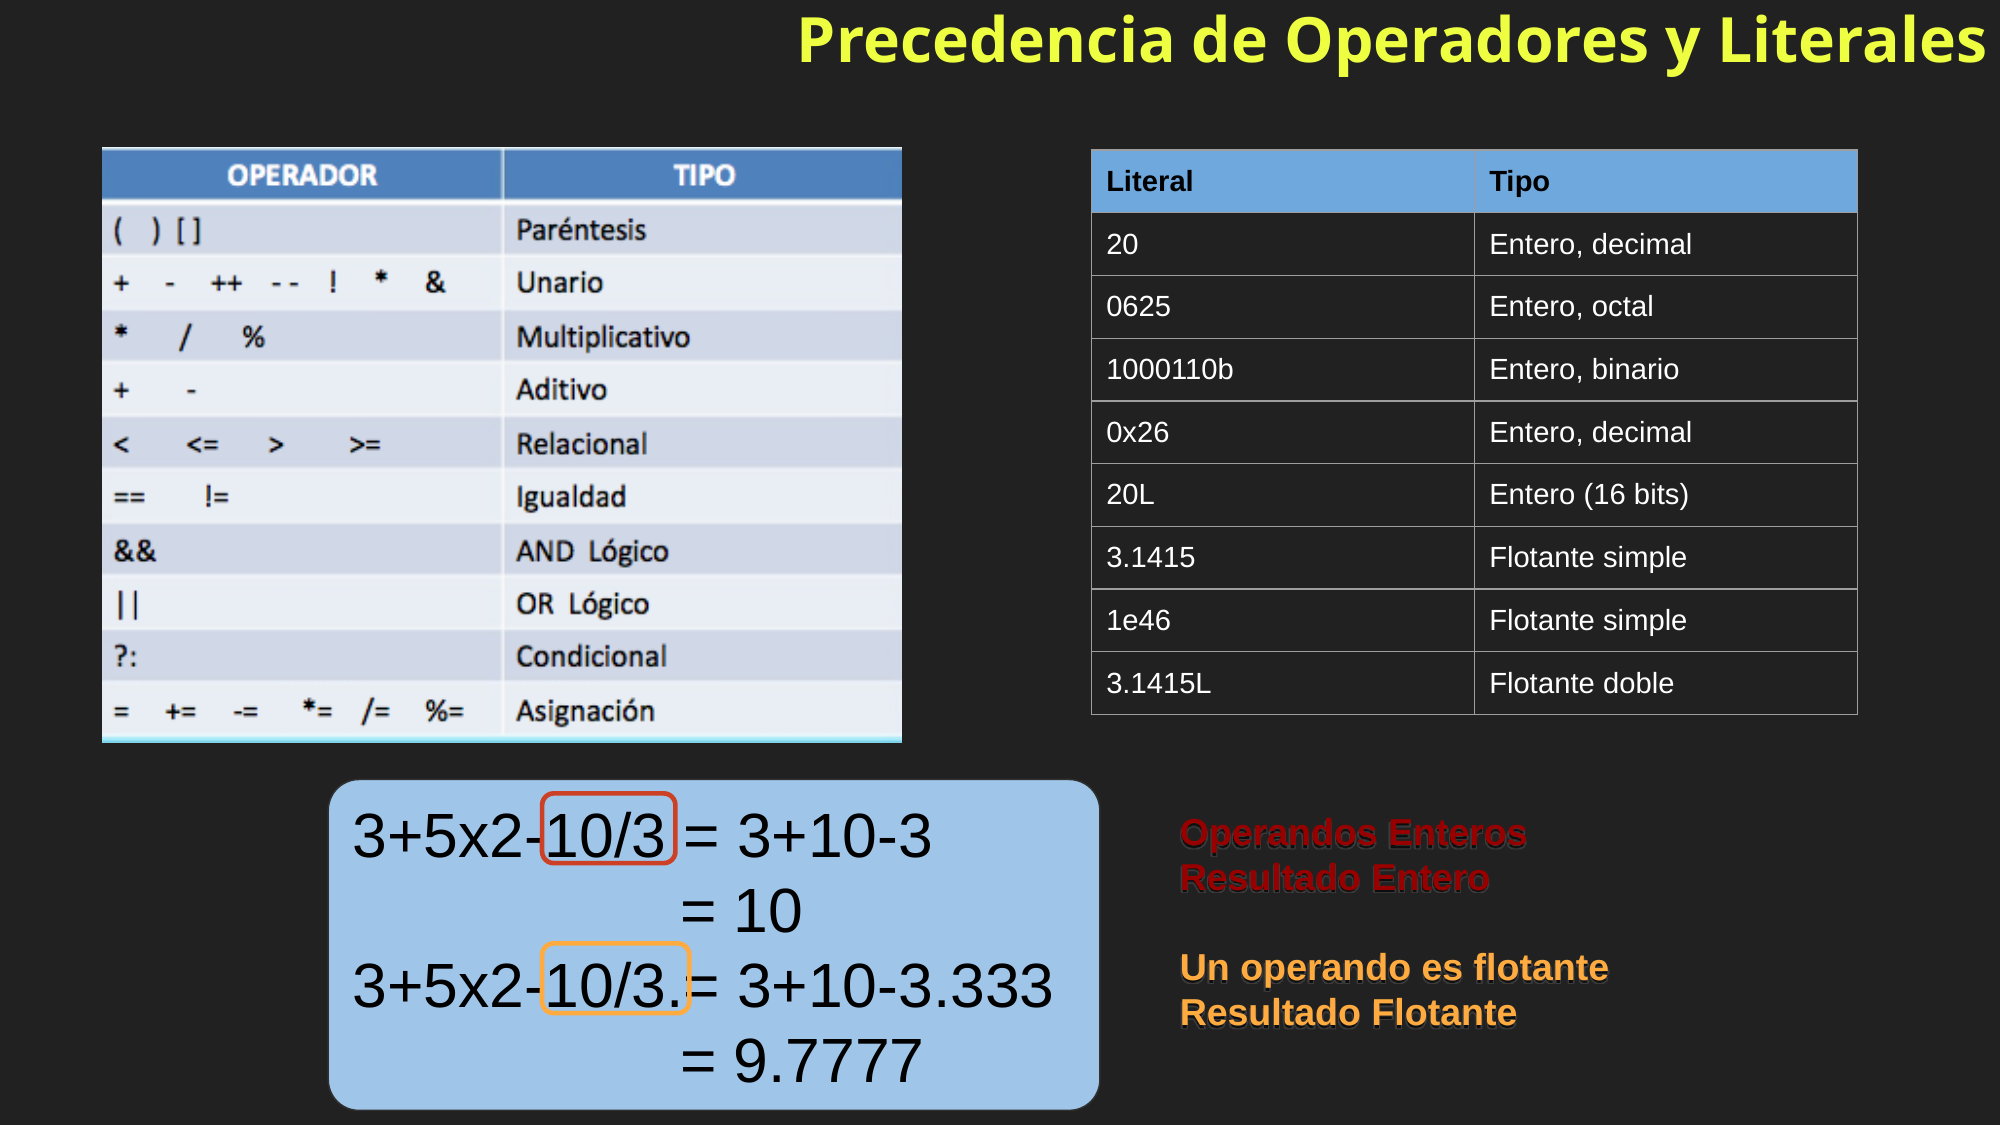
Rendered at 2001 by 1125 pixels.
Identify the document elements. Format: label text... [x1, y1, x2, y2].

title Precedencia de Operadores y Literales [438, 19, 1989, 132]
table_cell 0625 [1092, 276, 1474, 338]
table_header Tipo [1475, 151, 1857, 212]
table_cell 20L [1092, 464, 1474, 526]
table_cell 3.1415 [1092, 527, 1474, 588]
table_cell 0x26 [1092, 402, 1474, 463]
table_cell 1000110b [1092, 339, 1474, 400]
table_cell Entero (16 bits) [1475, 464, 1857, 526]
table_cell 1e46 [1092, 590, 1474, 651]
table_cell 20 [1092, 213, 1474, 275]
text_box Operandos Enteros Resultado Entero Un operando es flotante Resultado Flotante [1164, 793, 1672, 1095]
picture [102, 147, 902, 743]
table_cell Entero, octal [1475, 276, 1857, 338]
table_cell Flotante simple [1475, 590, 1857, 651]
table_cell 3.1415L [1092, 652, 1474, 714]
table_cell Entero, decimal [1475, 402, 1857, 463]
table_cell Flotante simple [1475, 527, 1857, 588]
table_cell Entero, decimal [1475, 213, 1857, 275]
table_header Literal [1092, 151, 1474, 212]
table_cell Flotante doble [1475, 652, 1857, 714]
table_cell Entero, binario [1475, 339, 1857, 400]
text_box 3+5x2-10/3 = 3+10-3 = 10 3+5x2-10/3.= 3+10-3.333 = 9.7777 [328, 779, 1100, 1111]
